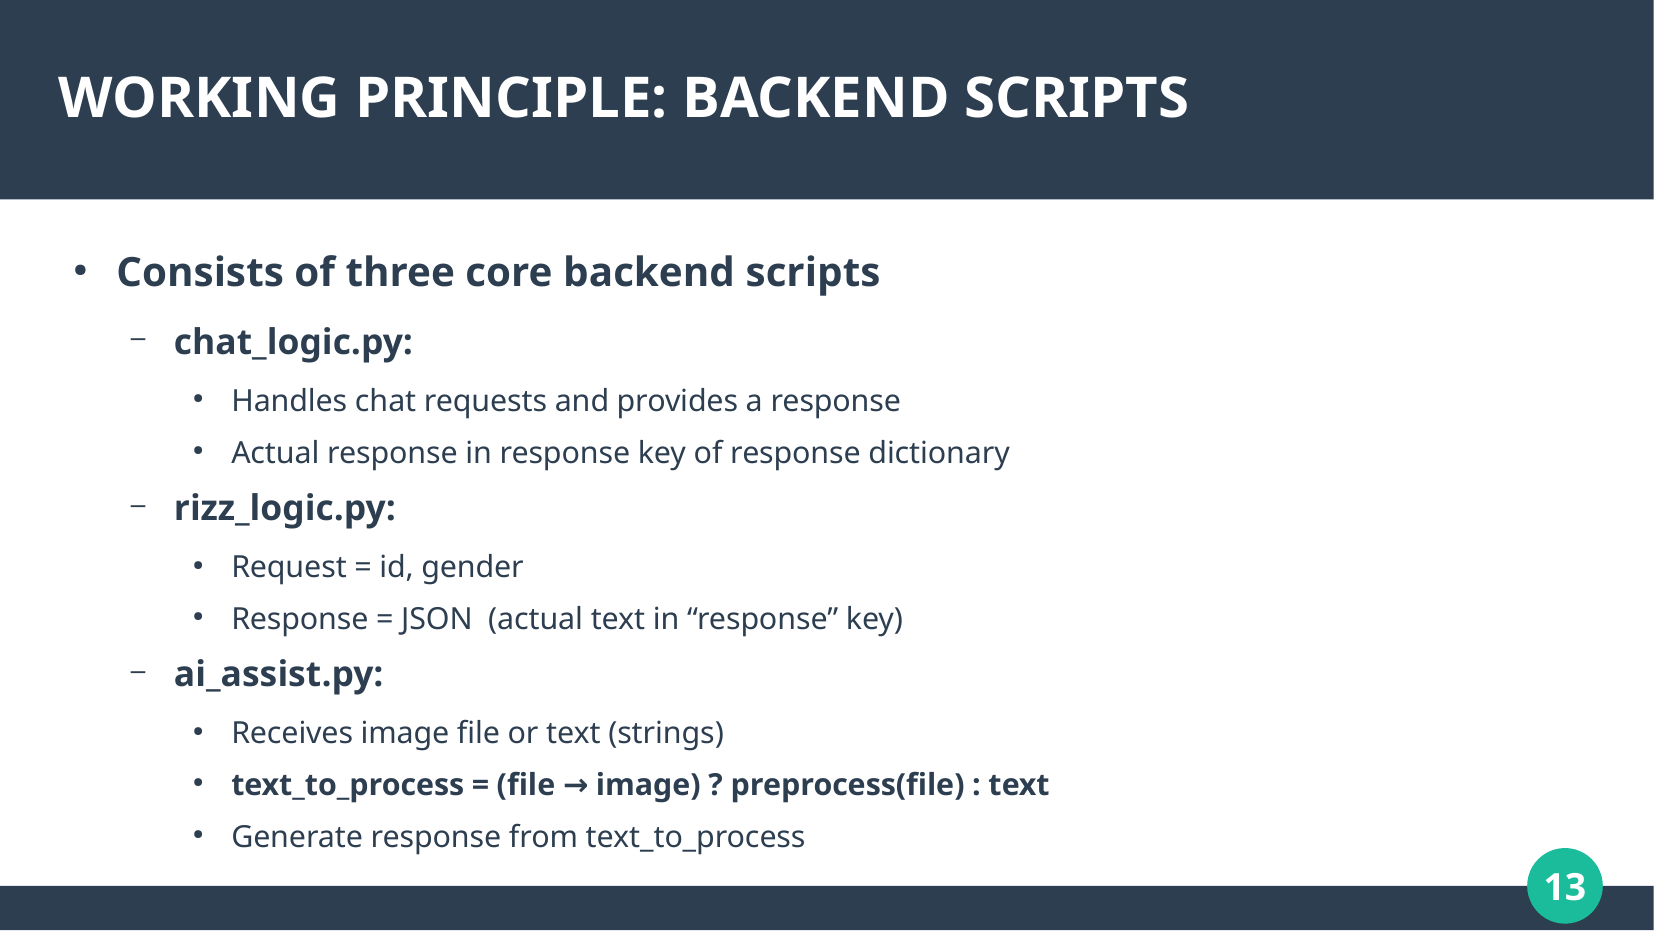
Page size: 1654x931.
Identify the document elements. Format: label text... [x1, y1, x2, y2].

list Consists of three core backend scripts chat_logic.py: Handles chat requests and provides a response Actual response in response key of response dictionary rizz_logic.py: Request = id, gender Response = JSON (actual text in “response” key) ai_assist.py: Receives image file or text (strings) text_to_process = (file → image) ? preprocess(file) : text Generate response from text_to_process [59, 243, 1595, 864]
title WORKING PRINCIPLE: BACKEND SCRIPTS [59, 37, 1595, 155]
